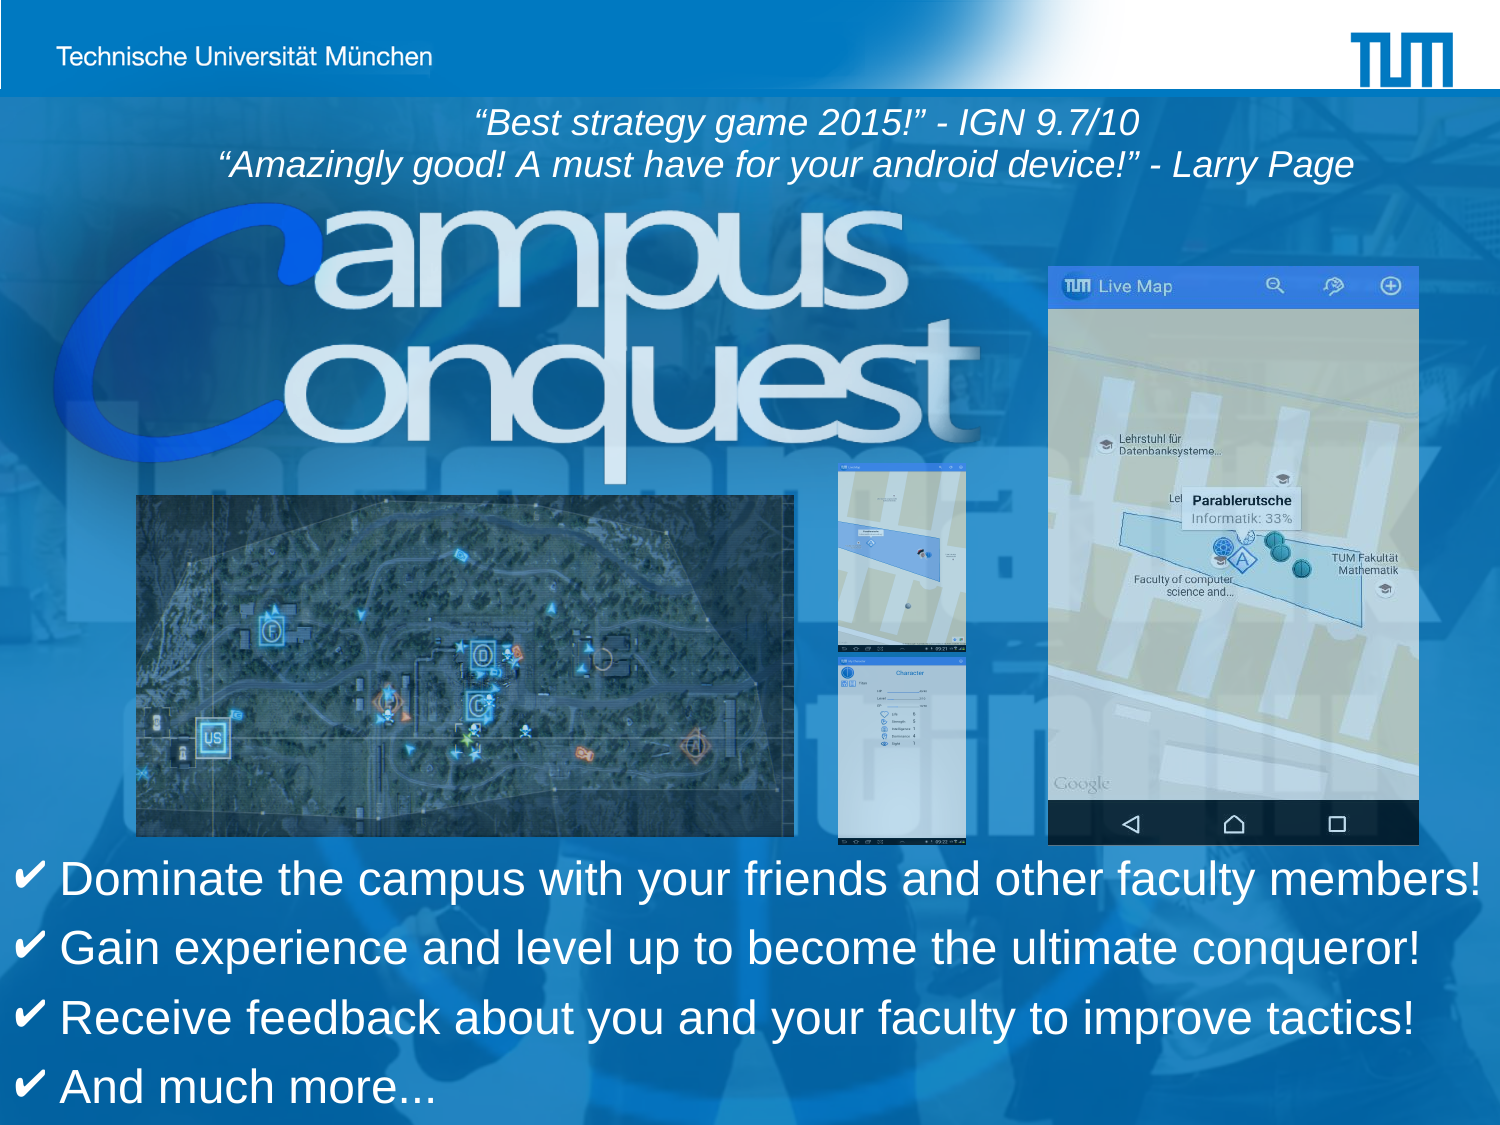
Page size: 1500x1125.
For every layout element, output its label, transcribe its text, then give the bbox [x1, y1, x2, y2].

text_box “Amazingly good! A must have for your android device!” - Larry Page [202, 132, 1396, 238]
text_box Dominate the campus with your friends and other faculty members! Gain experience and level up to become the ultimate conqueror! Receive feedback about you and your faculty to improve tactics! And much more... [0, 840, 1500, 1125]
picture [0, 0, 1500, 846]
text_box “Best strategy game 2015!” - IGN 9.7/10 [458, 90, 1156, 132]
